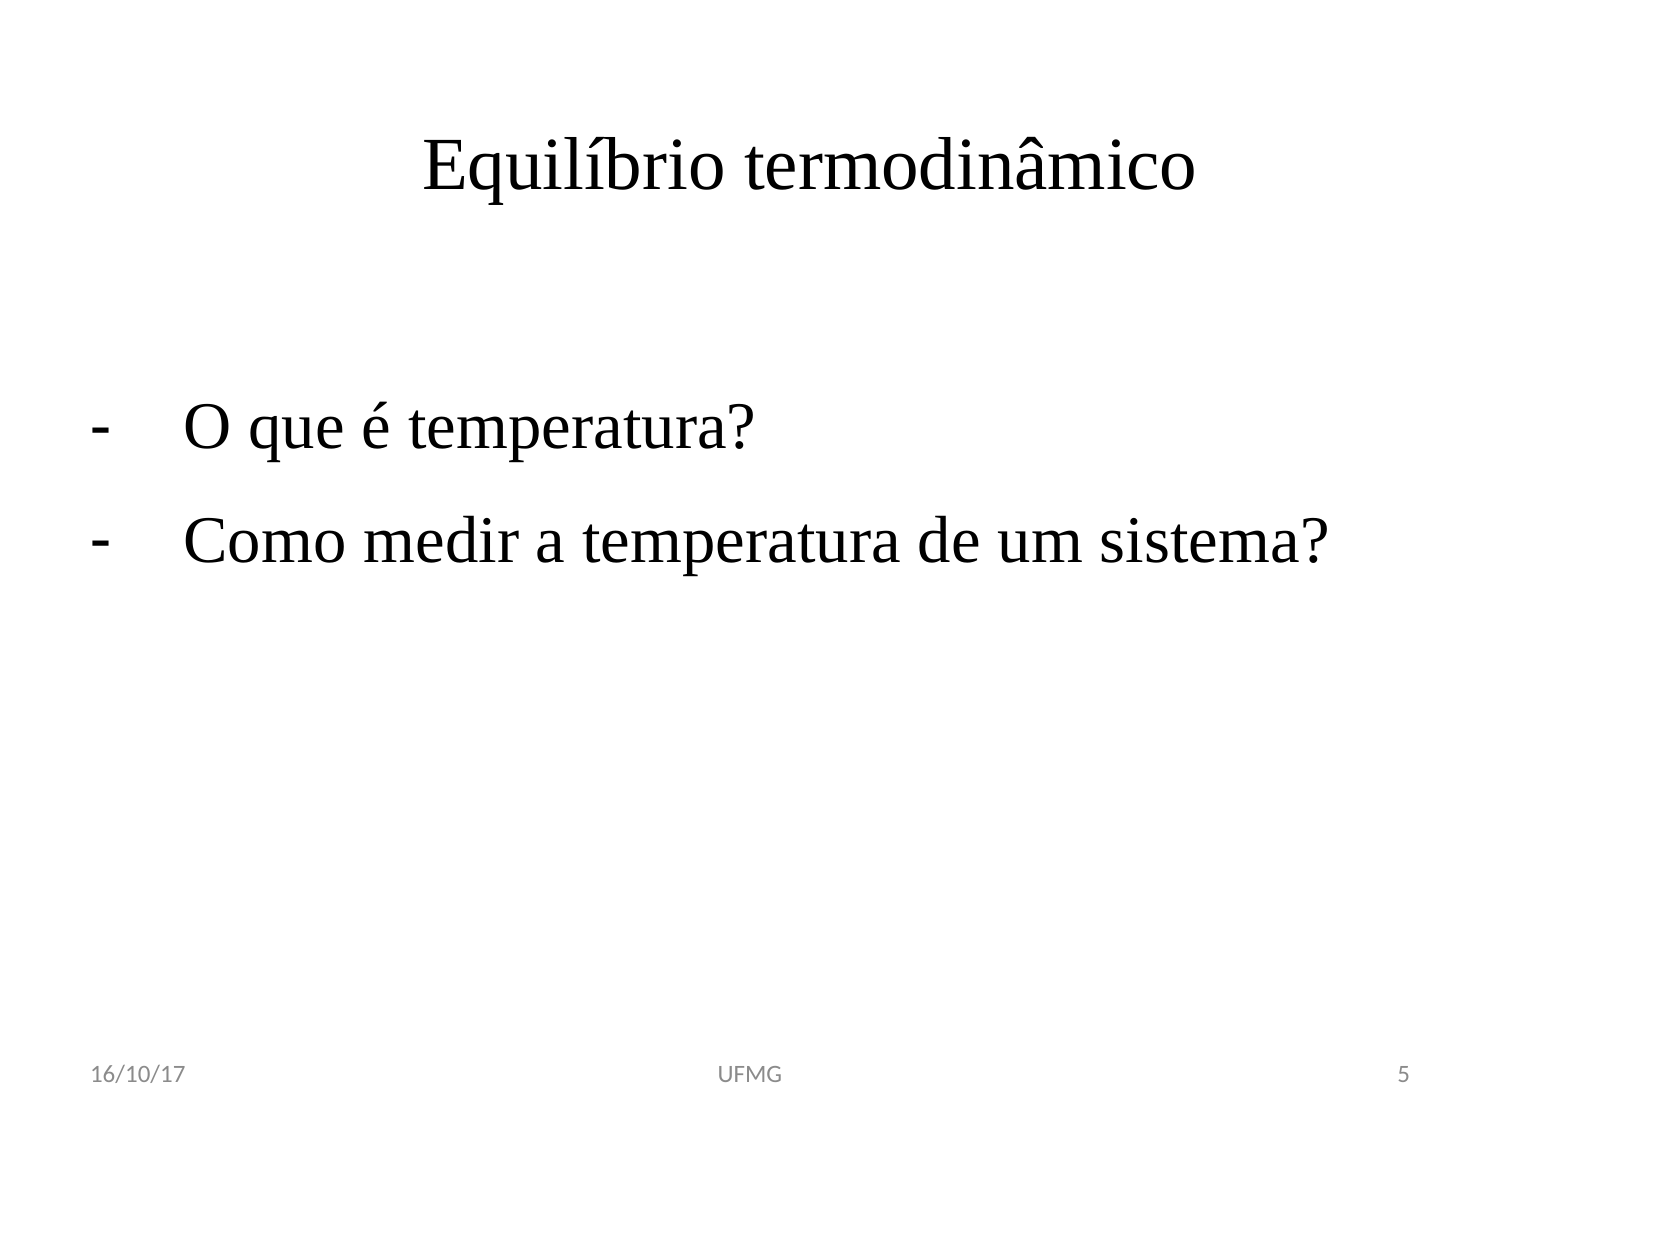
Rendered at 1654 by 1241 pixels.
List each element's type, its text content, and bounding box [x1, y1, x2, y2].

slide_number <número> [1074, 1042, 1425, 1103]
footer UFMG [512, 1042, 988, 1103]
text_box Equilíbrio termodinâmico [407, 107, 1223, 213]
slide_number 16/10/17 [75, 1042, 425, 1103]
text_box O que é temperatura? Como medir a temperatura de um sistema? [75, 375, 1450, 584]
